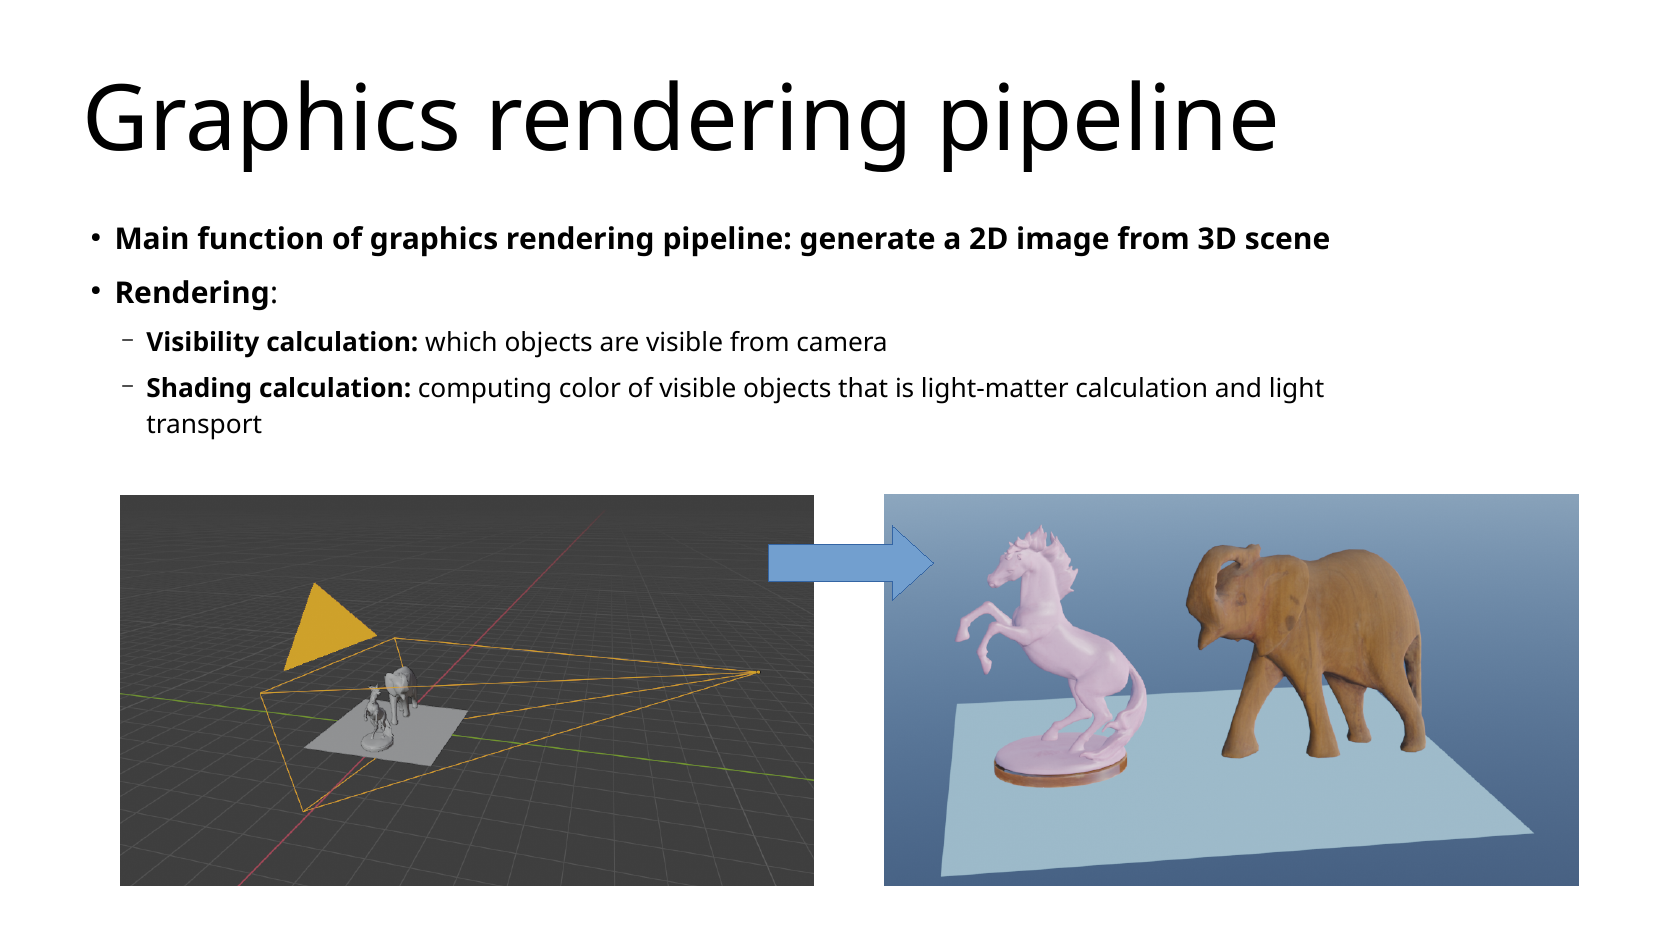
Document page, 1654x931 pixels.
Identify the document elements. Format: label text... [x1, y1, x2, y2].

text_box [768, 525, 934, 601]
picture [120, 495, 814, 886]
title Graphics rendering pipeline [82, 37, 1571, 193]
list Main function of graphics rendering pipeline: generate a 2D image from 3D scene Rendering: Visibility calculation: which objects are visible from camera Shading calculation: computing color of visible objects that is light-matter calculation and light transport [82, 217, 1366, 451]
picture [884, 494, 1579, 886]
